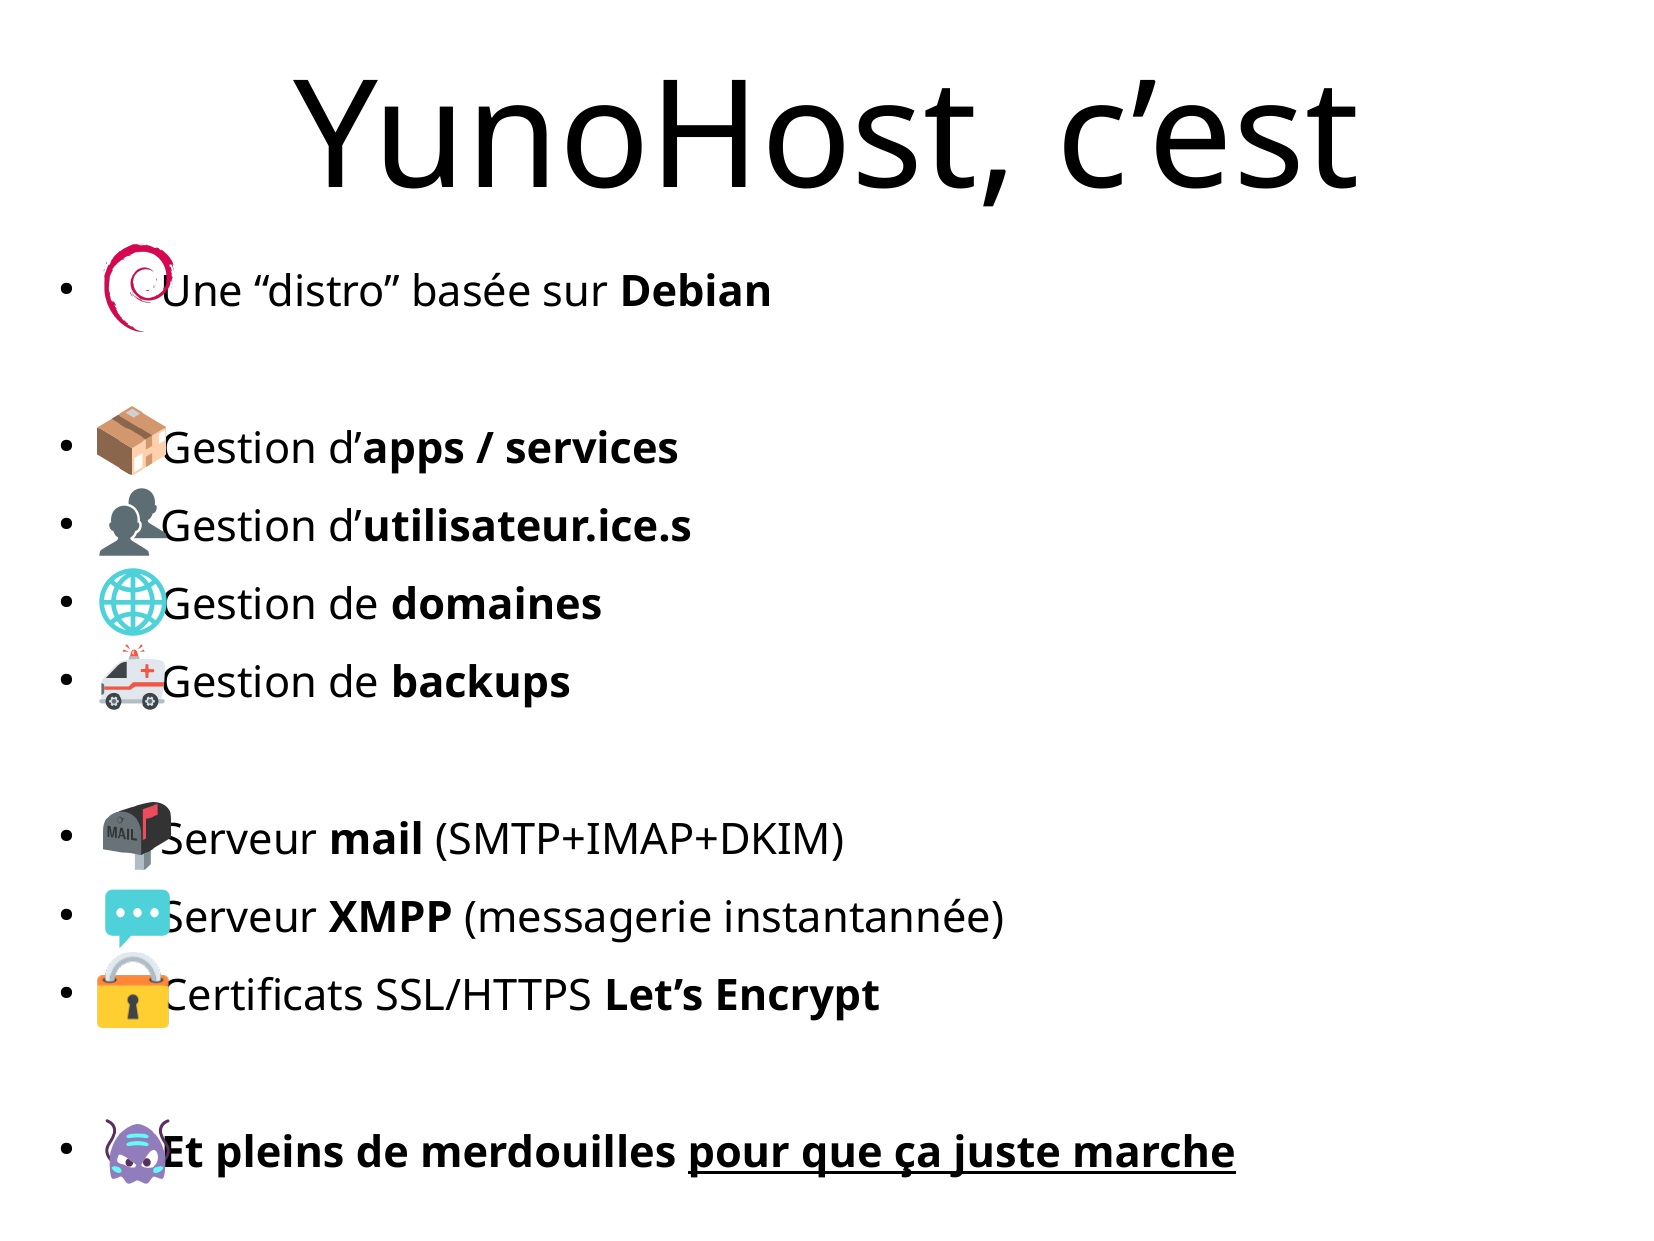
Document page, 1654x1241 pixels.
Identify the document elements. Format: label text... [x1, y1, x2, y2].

title YunoHost, c’est [82, 25, 1571, 233]
picture [97, 642, 166, 711]
list Une “distro” basée sur Debian Gestion d’apps / services Gestion d’utilisateur.ice.s Gestion de domaines Gestion de backups Serveur mail (SMTP+IMAP+DKIM) Serveur XMPP (messagerie instantannée) Certificats SSL/HTTPS Let’s Encrypt Et pleins de merdouilles pour que ça juste marche [47, 260, 1606, 1186]
picture [95, 884, 171, 1028]
picture [103, 1117, 171, 1186]
picture [103, 802, 171, 871]
picture [99, 243, 175, 334]
picture [97, 486, 169, 557]
picture [97, 566, 169, 637]
picture [97, 406, 166, 475]
